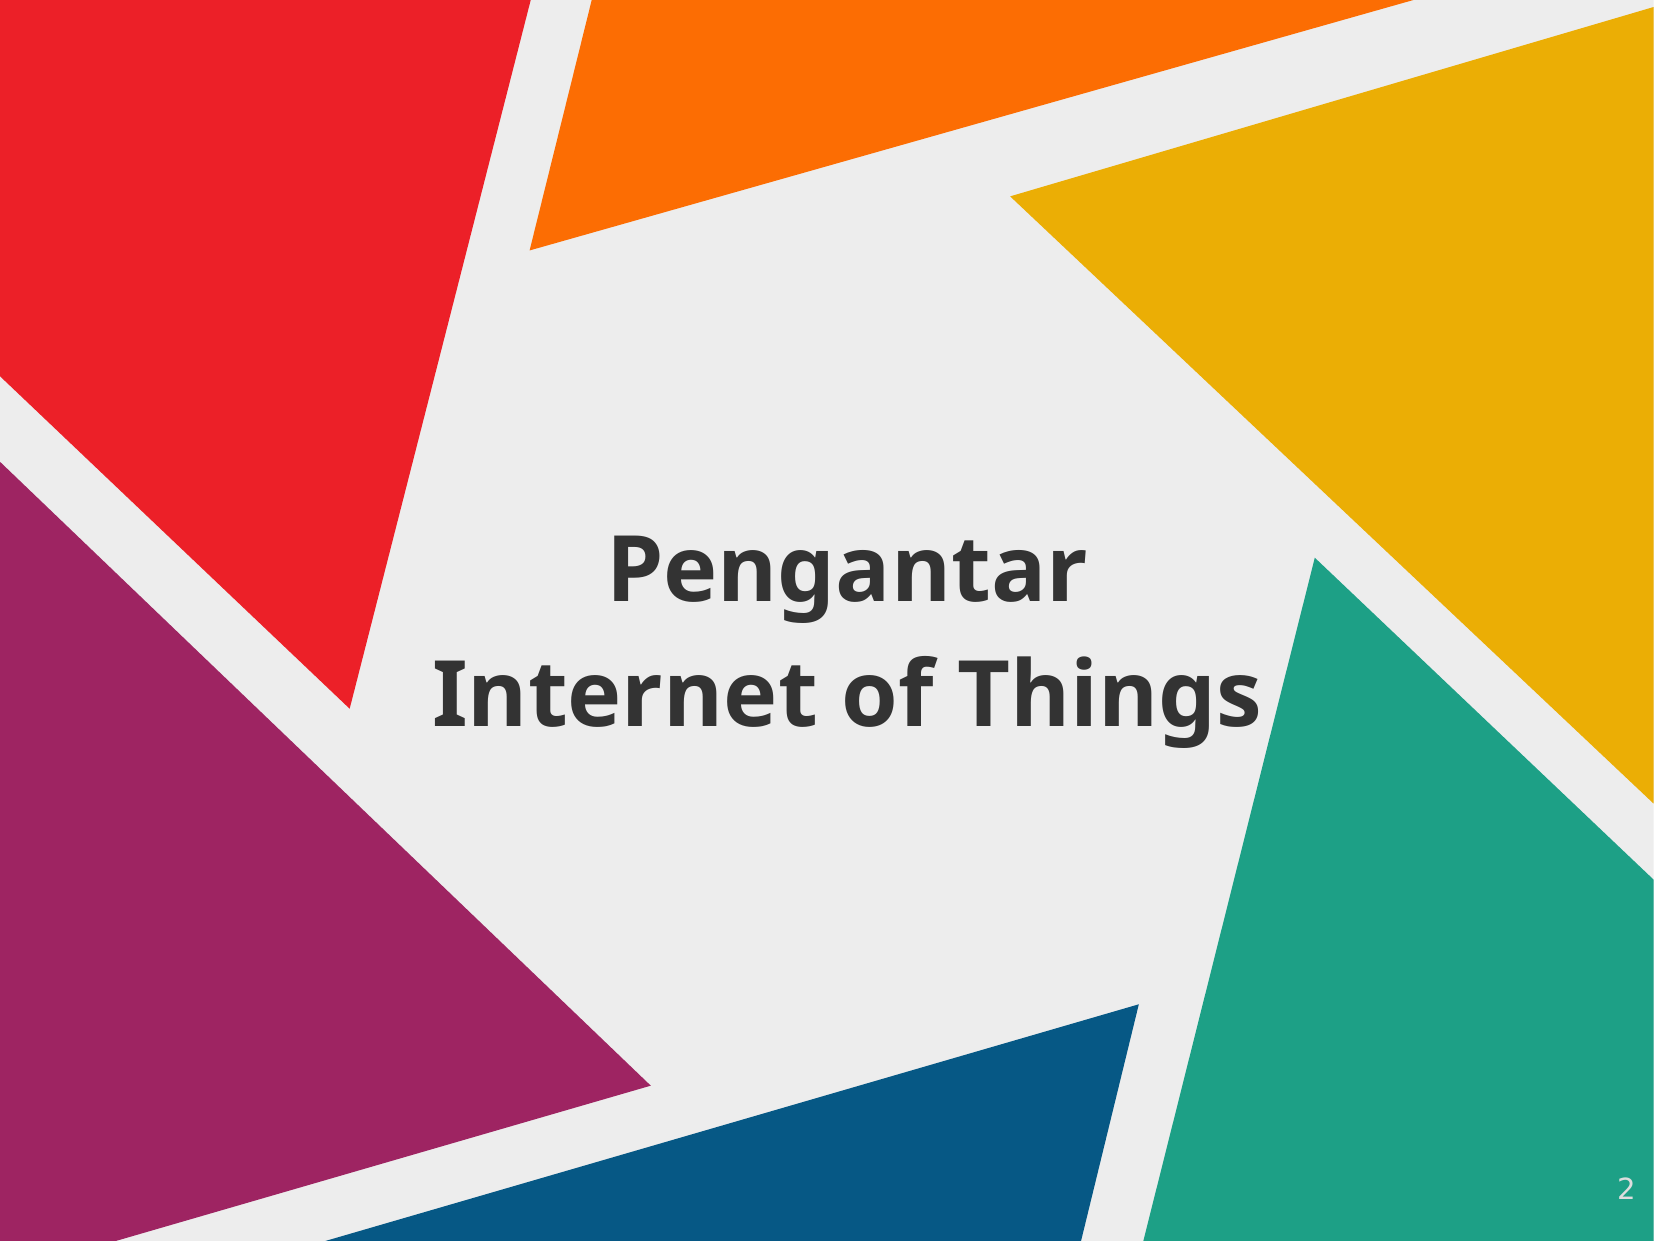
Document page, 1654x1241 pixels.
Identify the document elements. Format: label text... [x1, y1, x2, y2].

title Pengantar Internet of Things [405, 488, 1291, 769]
